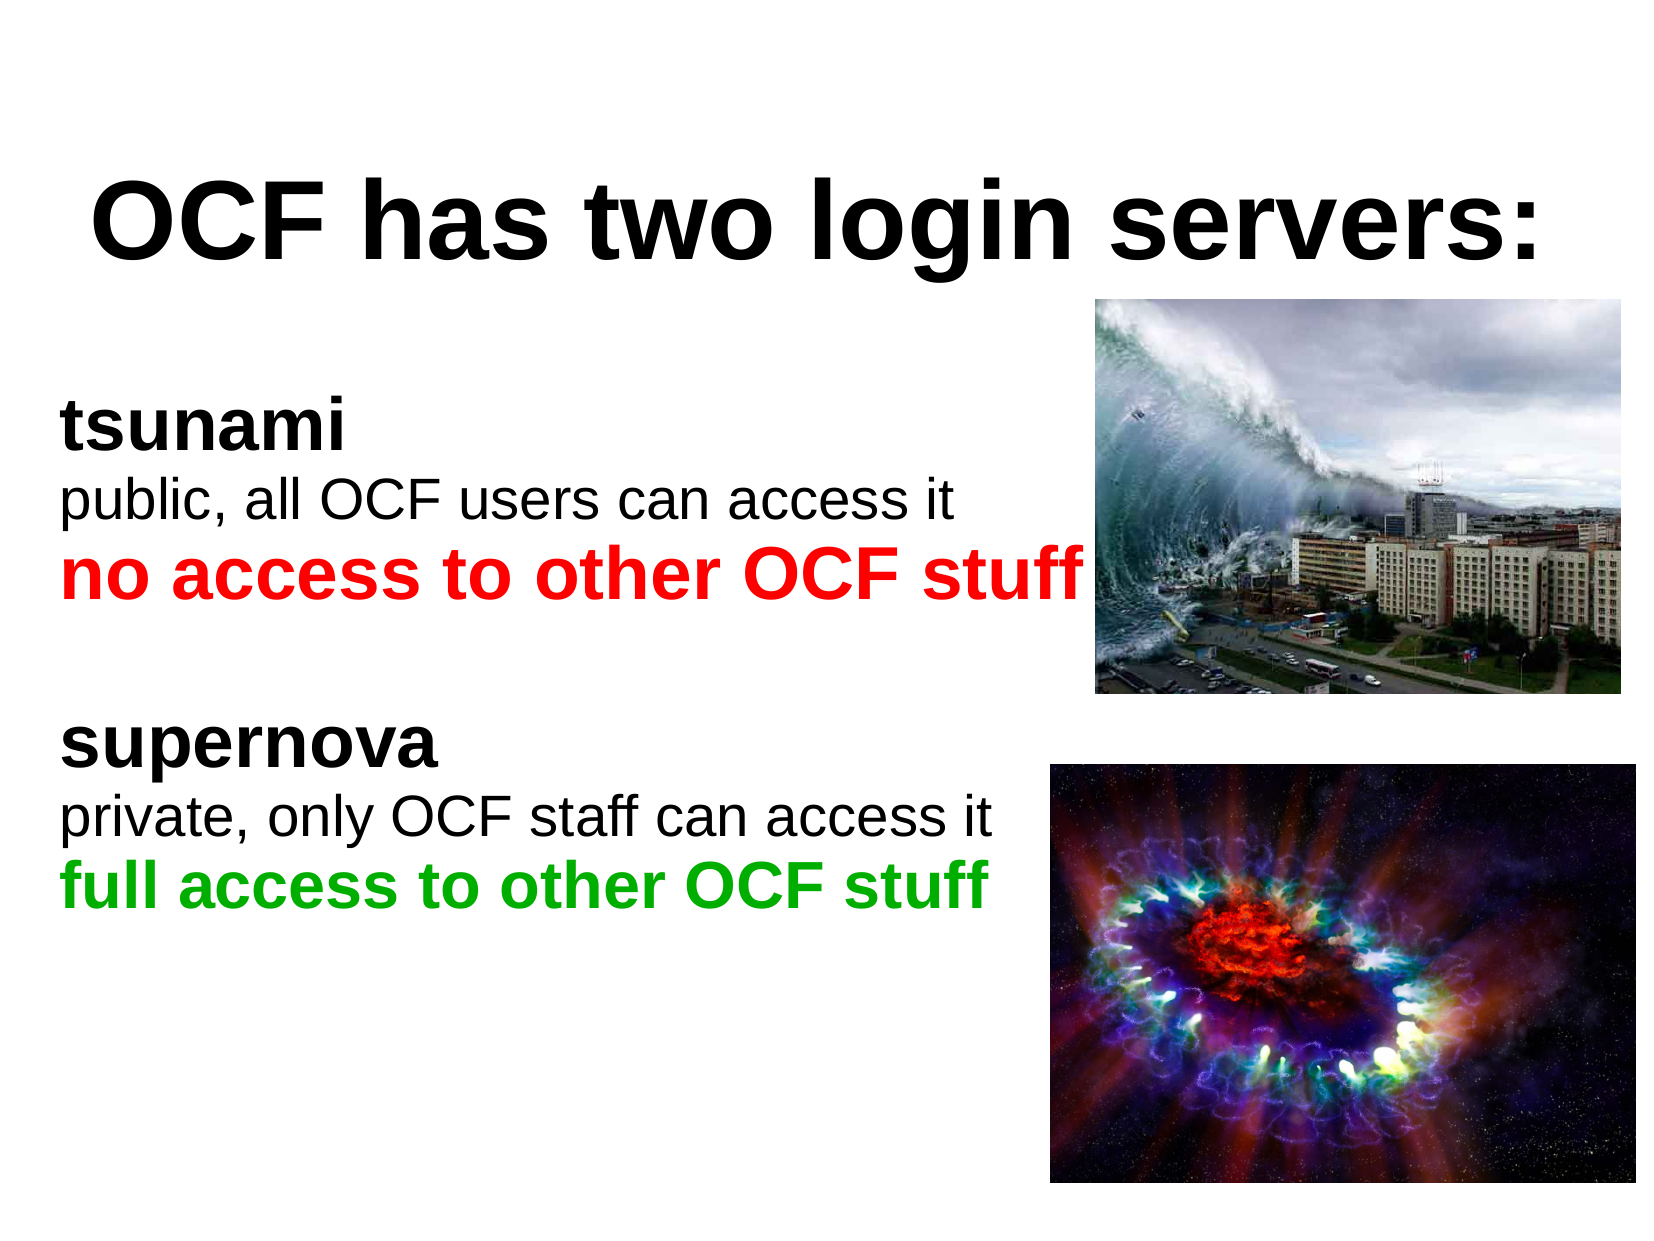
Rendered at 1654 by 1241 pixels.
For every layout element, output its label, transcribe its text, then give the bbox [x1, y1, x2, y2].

text_box OCF has two login servers: [75, 150, 1576, 375]
picture [1095, 299, 1621, 694]
text_box tsunami public, all OCF users can access it no access to other OCF stuff supernova private, only OCF staff can access it full access to other OCF stuff [45, 375, 1576, 1145]
picture [1050, 764, 1636, 1183]
